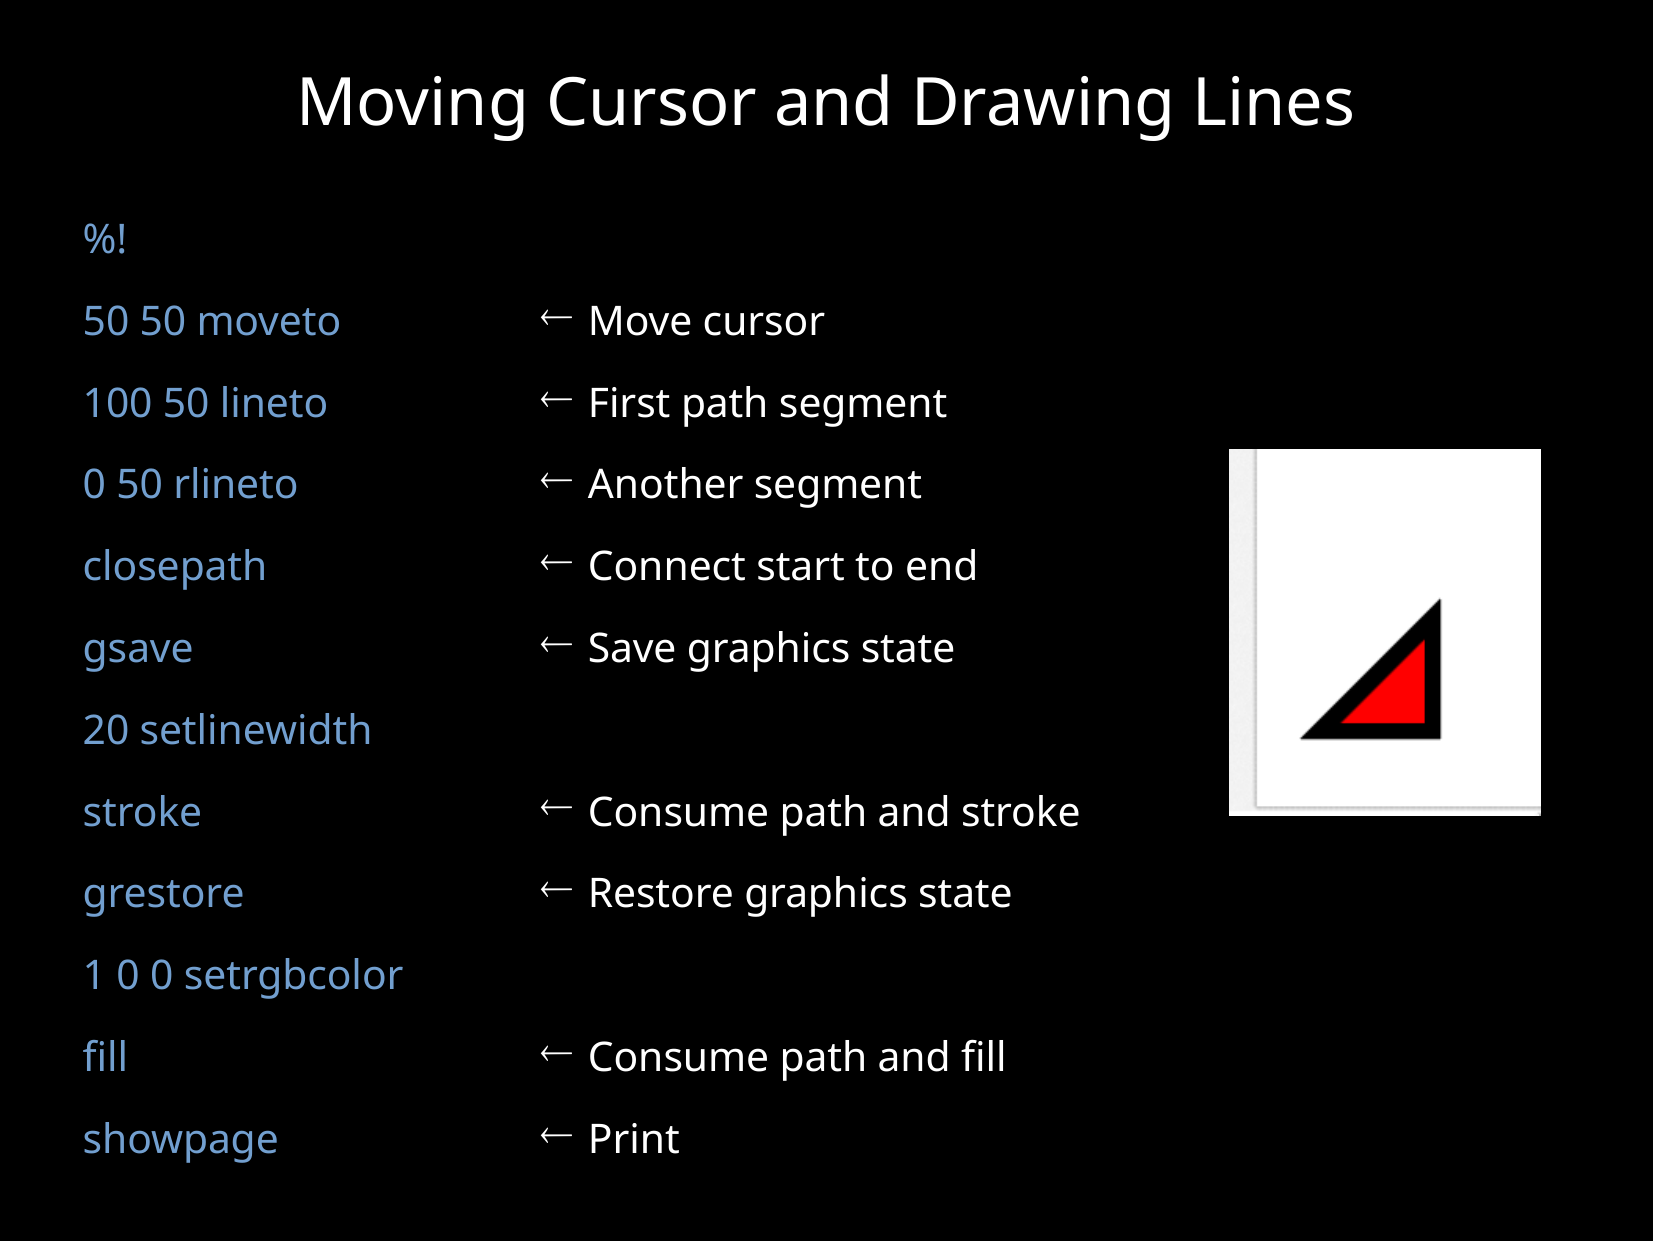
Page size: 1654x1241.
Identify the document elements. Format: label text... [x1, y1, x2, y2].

list Move cursor First path segment Another segment Connect start to end Save graphics state Consume path and stroke Restore graphics state Consume path and fill Print [524, 210, 1142, 1171]
list [1142, 210, 1571, 1171]
list %! 50 50 moveto 100 50 lineto 0 50 rlineto closepath gsave 20 setlinewidth stroke grestore 1 0 0 setrgbcolor fill showpage [82, 210, 524, 1171]
title Moving Cursor and Drawing Lines [82, 49, 1571, 151]
picture [1229, 449, 1541, 816]
